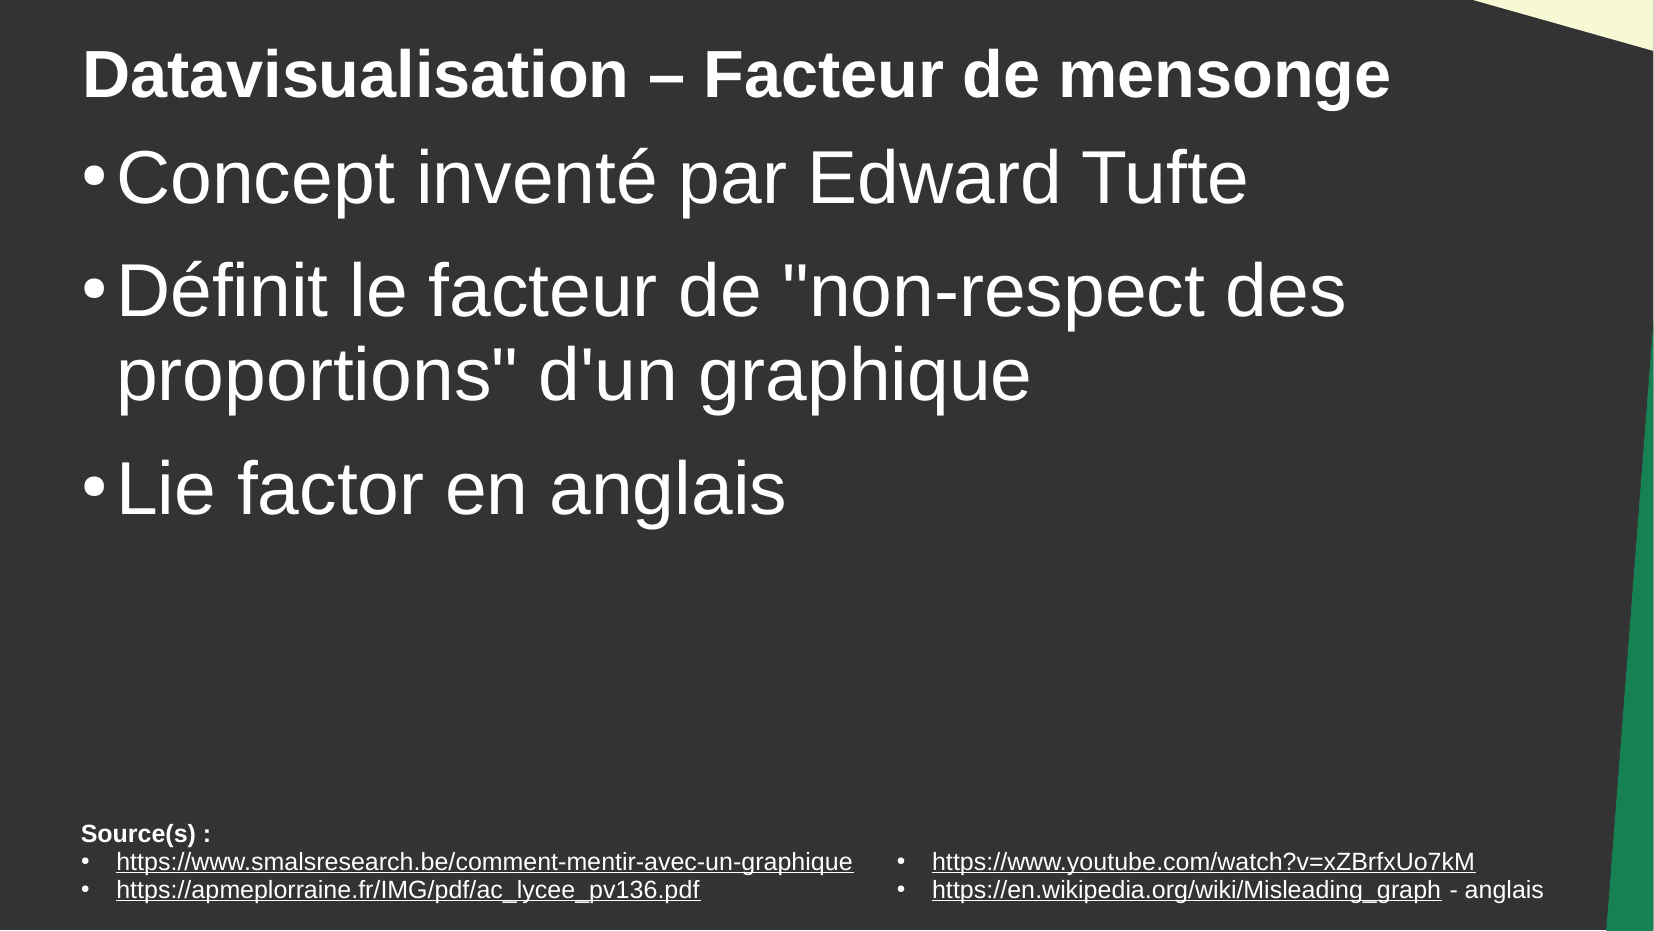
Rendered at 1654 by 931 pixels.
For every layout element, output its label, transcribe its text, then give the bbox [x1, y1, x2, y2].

title Datavisualisation – Facteur de mensonge [82, 37, 1571, 122]
text_box [1606, 313, 1654, 931]
text_box Source(s) : https://www.smalsresearch.be/comment-mentir-avec-un-graphique https://apmeplorraine.fr/IMG/pdf/ac_lycee_pv136.pdf [66, 812, 898, 912]
text_box [1473, 0, 1654, 52]
list Concept inventé par Edward Tufte Définit le facteur de "non-respect des proportions" d'un graphique Lie factor en anglais [80, 135, 1560, 721]
text_box https://www.youtube.com/watch?v=xZBrfxUo7kM https://en.wikipedia.org/wiki/Misleading_graph - anglais [881, 840, 1560, 922]
